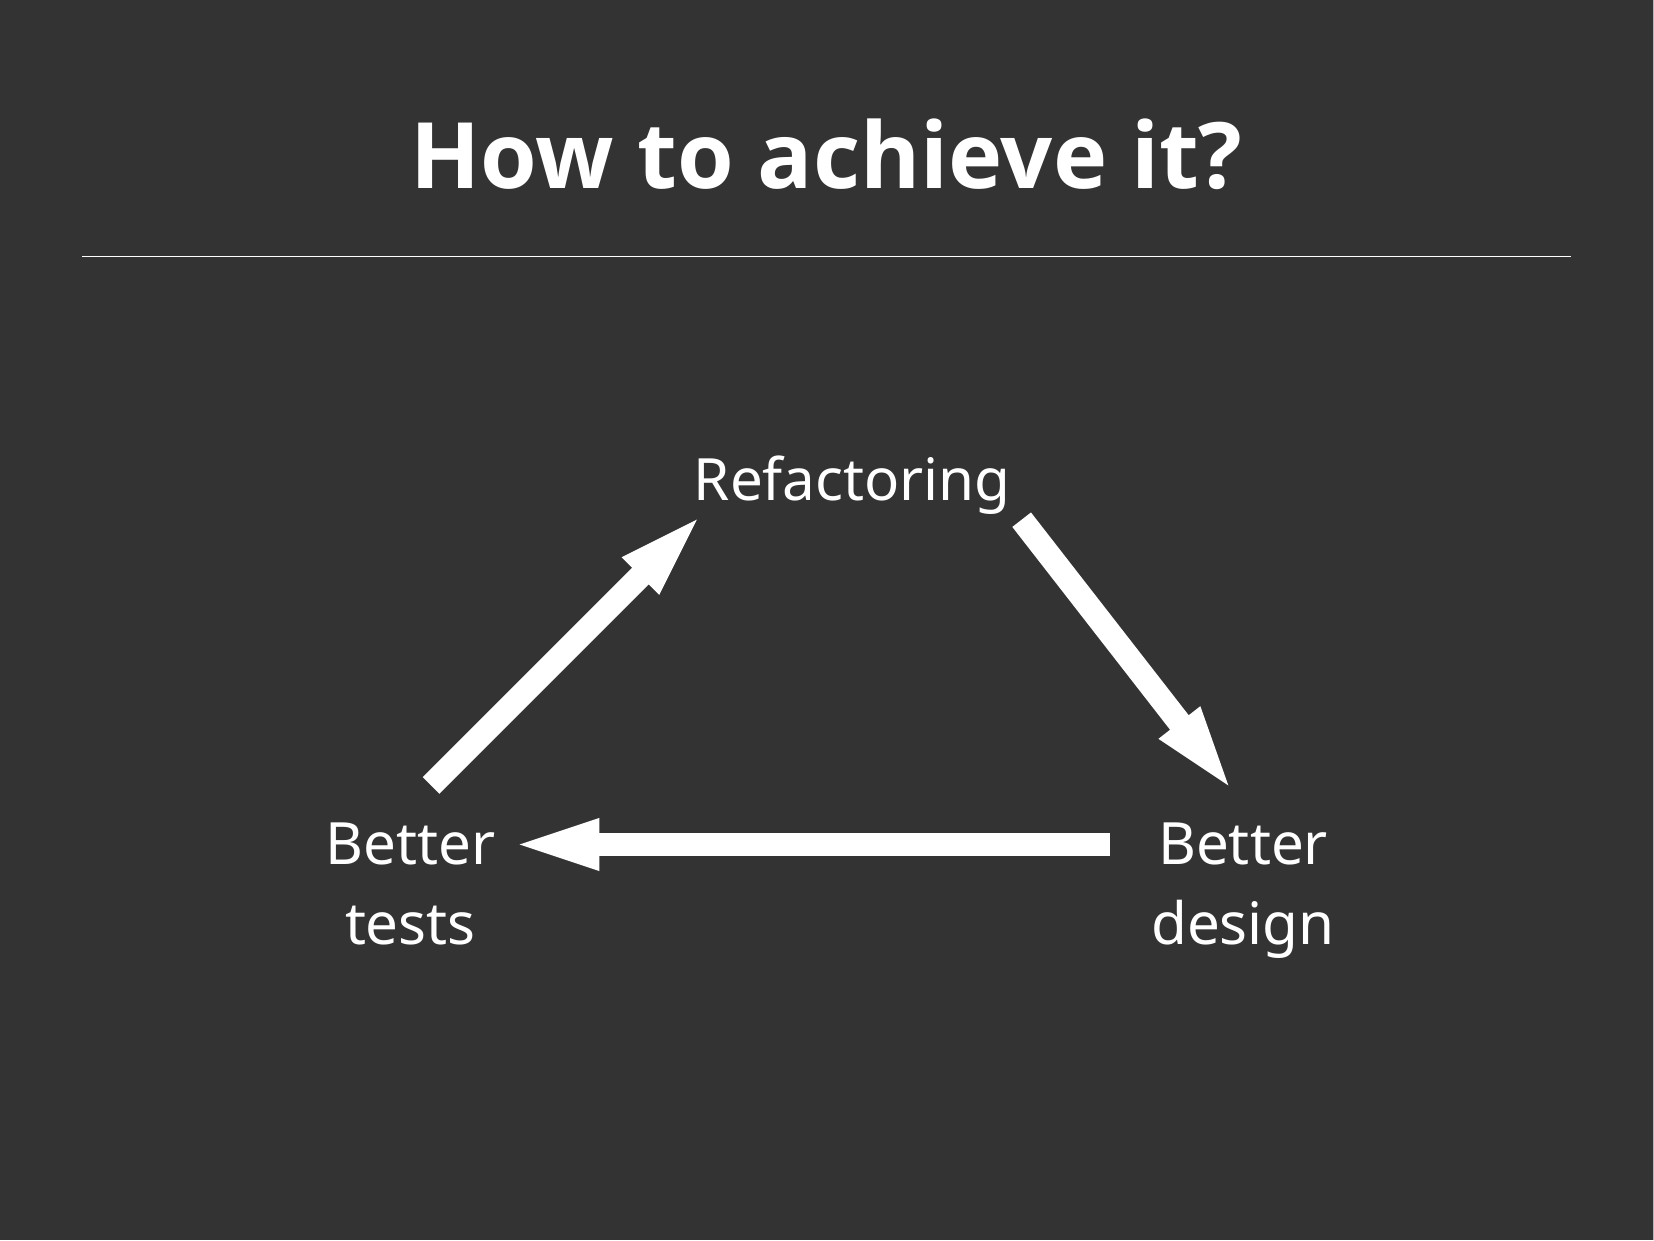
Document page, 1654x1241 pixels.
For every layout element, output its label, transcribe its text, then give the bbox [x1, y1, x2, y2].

text_box Refactoring [679, 431, 1063, 577]
text_box Better tests [218, 795, 603, 947]
text_box Better design [1051, 795, 1436, 947]
title How to achieve it? [82, 49, 1571, 257]
